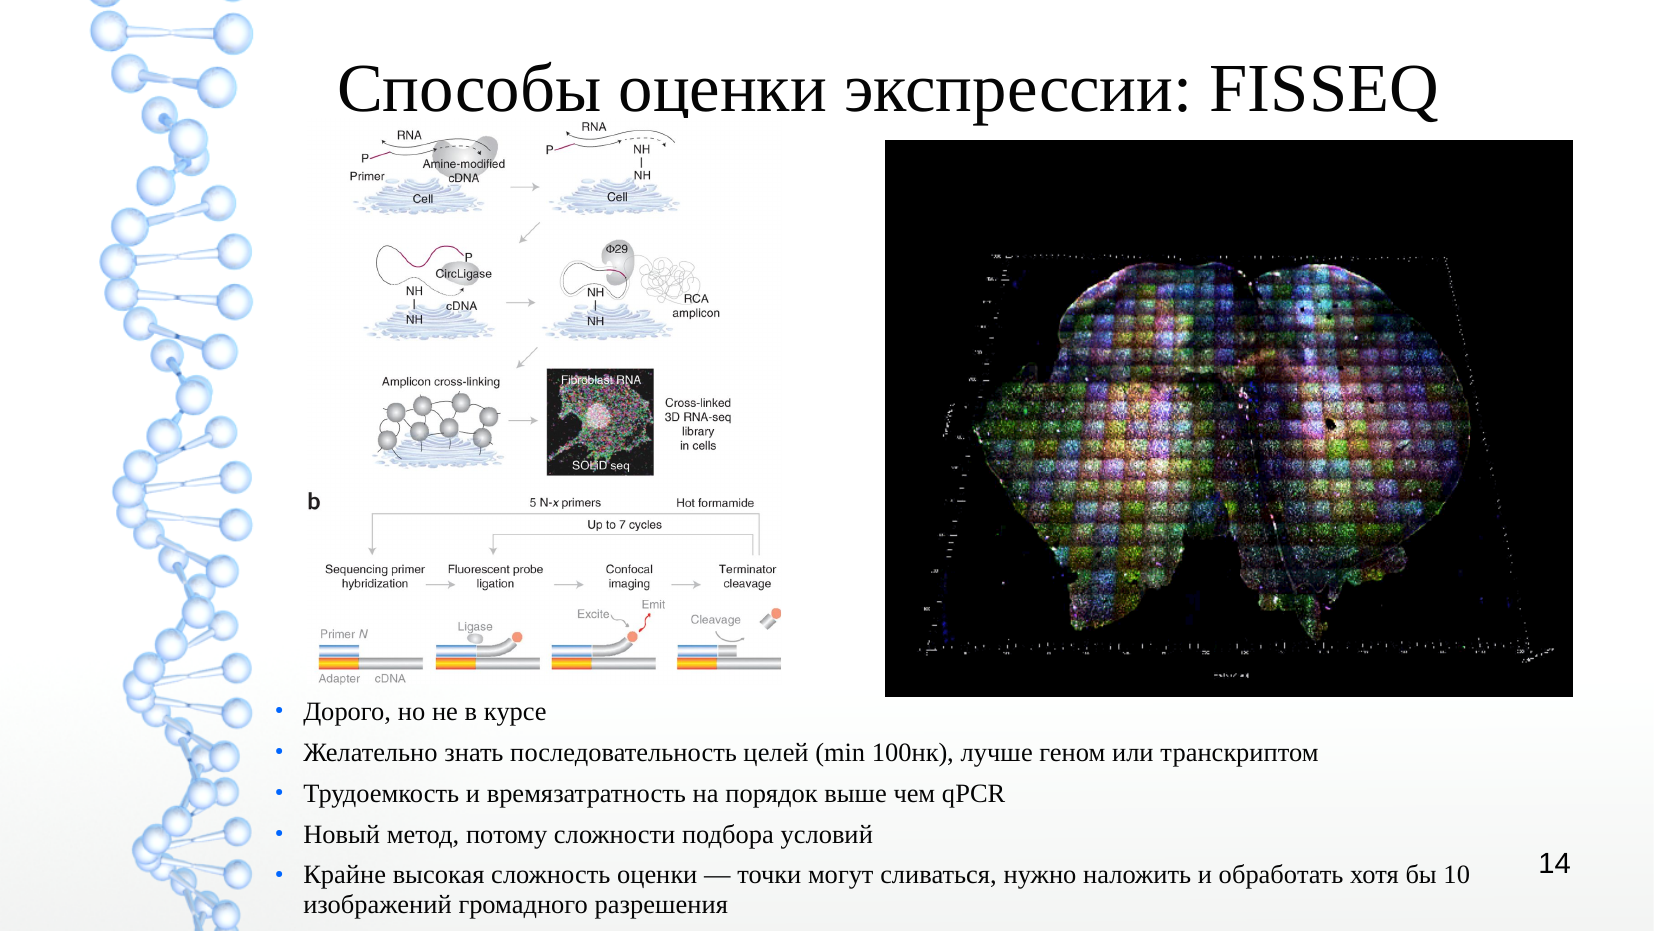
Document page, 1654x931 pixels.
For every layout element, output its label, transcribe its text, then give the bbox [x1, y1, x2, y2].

title Способы оценки экспрессии: FISSEQ [224, 11, 1554, 166]
picture [0, 0, 1654, 931]
list Дорого, но не в курсе Желательно знать последовательность целей (min 100нк), лучше геном или транскриптом Трудоемкость и времязатратность на порядок выше чем qPCR Новый метод, потому сложности подбора условий Крайне высокая сложность оценки — точки могут сливаться, нужно наложить и обработать хотя бы 10 изображений громадного разрешения [265, 696, 1595, 922]
